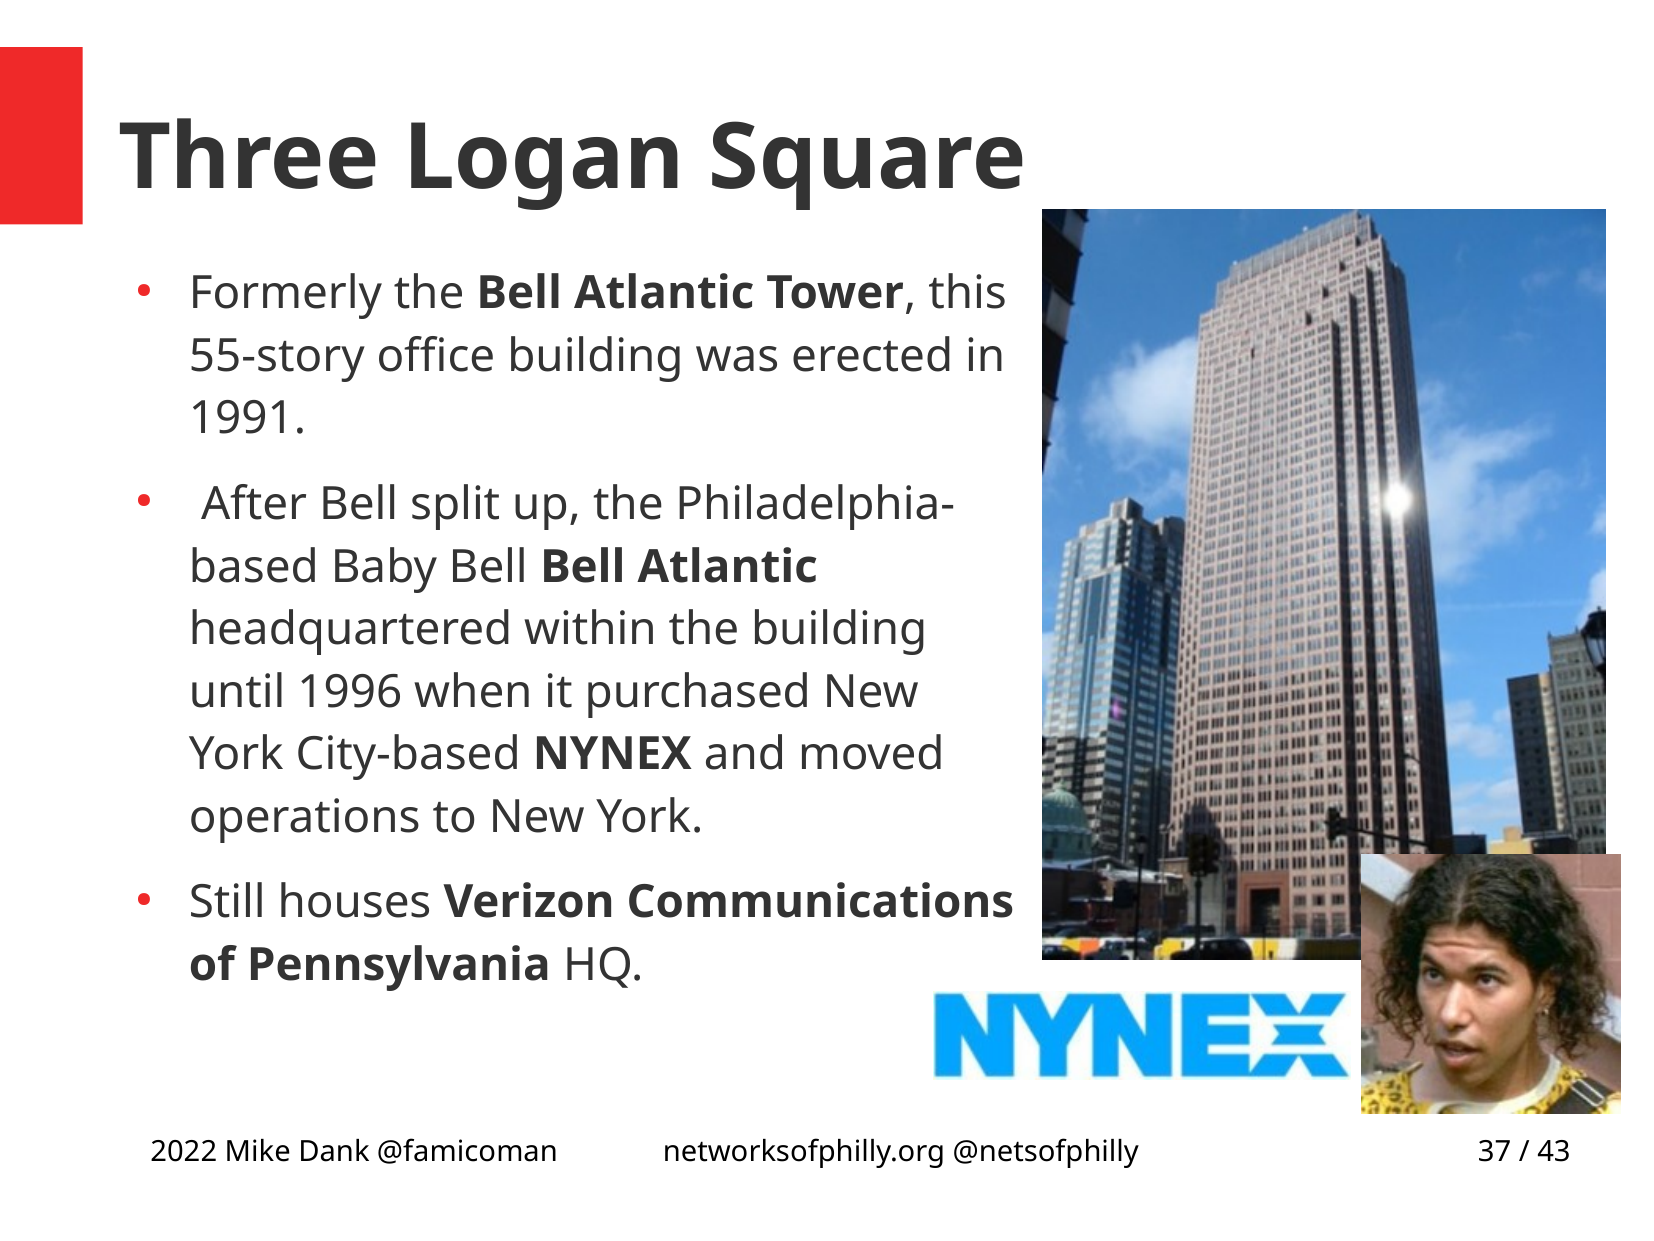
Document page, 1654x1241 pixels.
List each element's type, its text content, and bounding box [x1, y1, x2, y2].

picture [1042, 209, 1621, 1114]
list Formerly the Bell Atlantic Tower, this 55-story office building was erected in 1991. After Bell split up, the Philadelphia-based Baby Bell Bell Atlantic headquartered within the building until 1996 when it purchased New York City-based NYNEX and moved operations to New York. Still houses Verizon Communications of Pennsylvania HQ. [118, 259, 1021, 980]
picture [933, 991, 1351, 1081]
title Three Logan Square [118, 49, 1571, 257]
